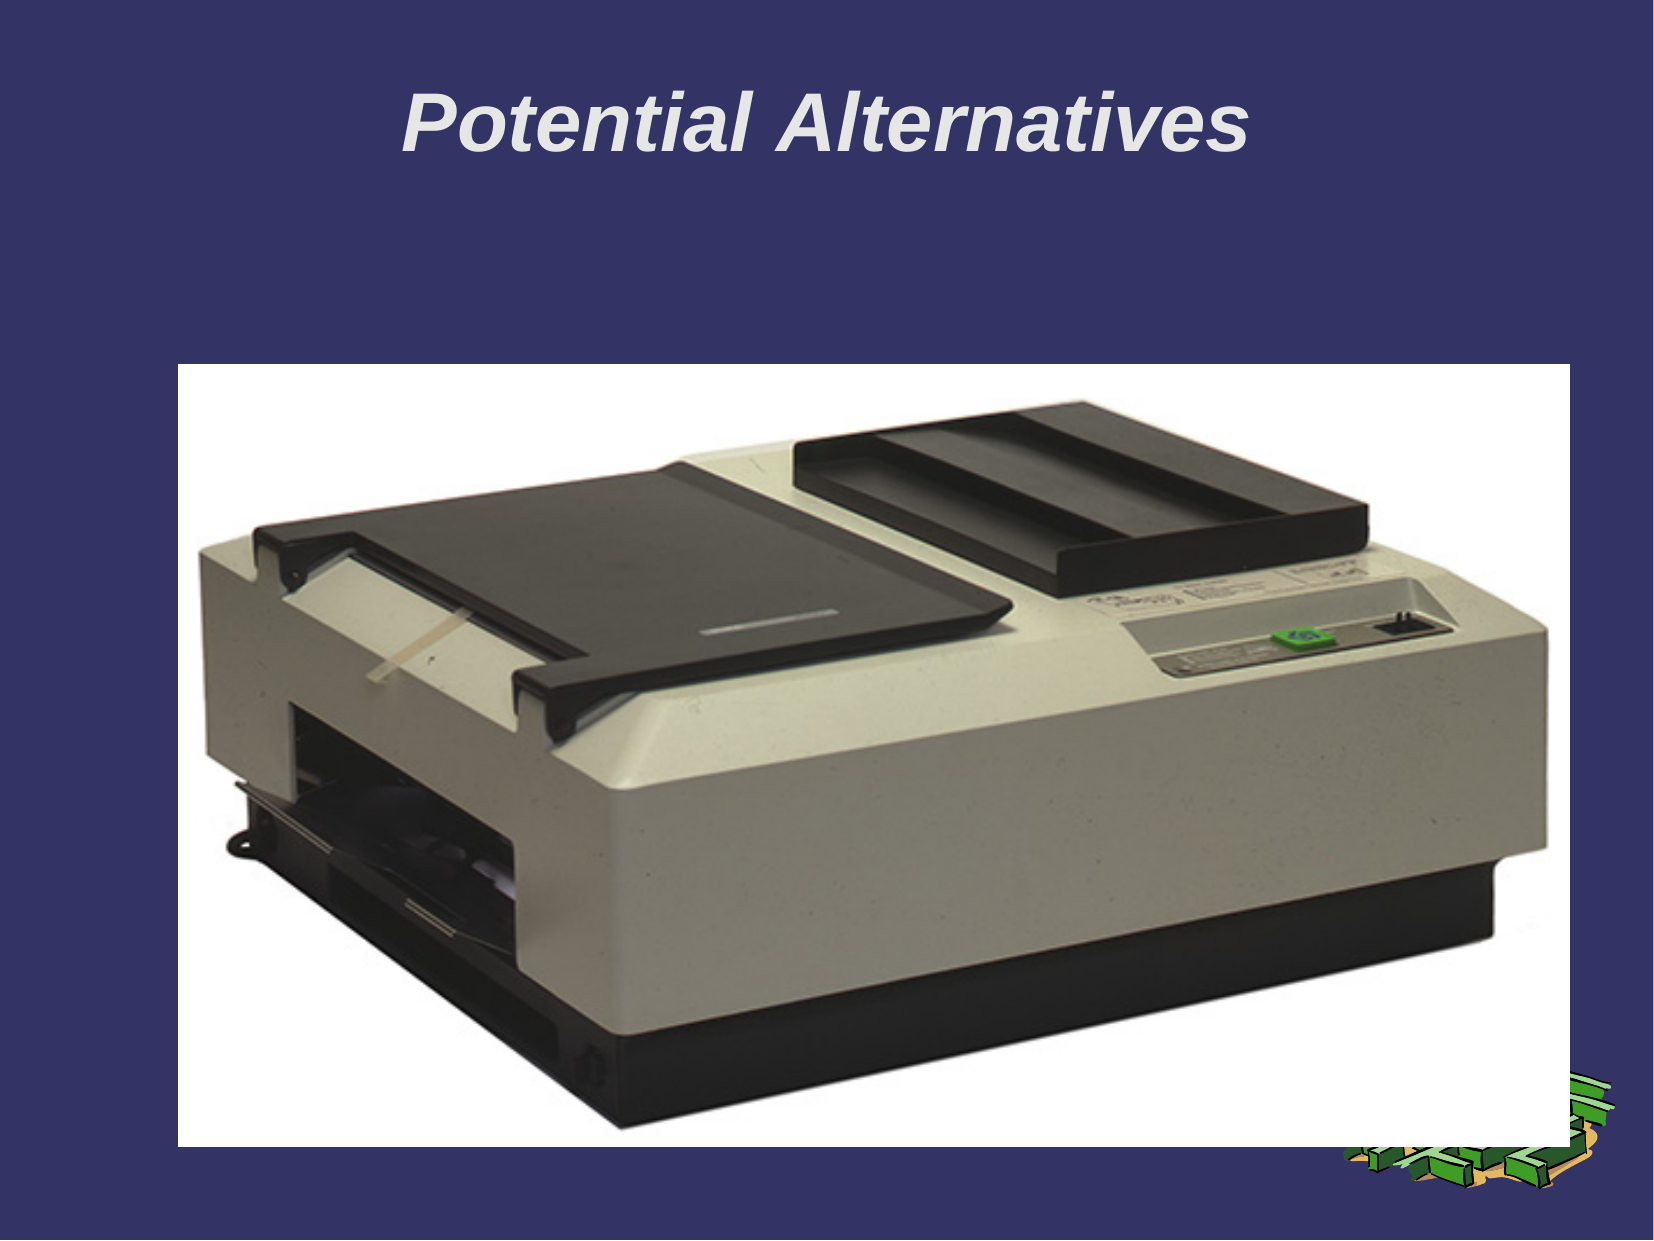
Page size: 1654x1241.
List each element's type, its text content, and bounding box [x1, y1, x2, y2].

picture [178, 364, 1570, 1147]
title Potential Alternatives [121, 19, 1534, 227]
